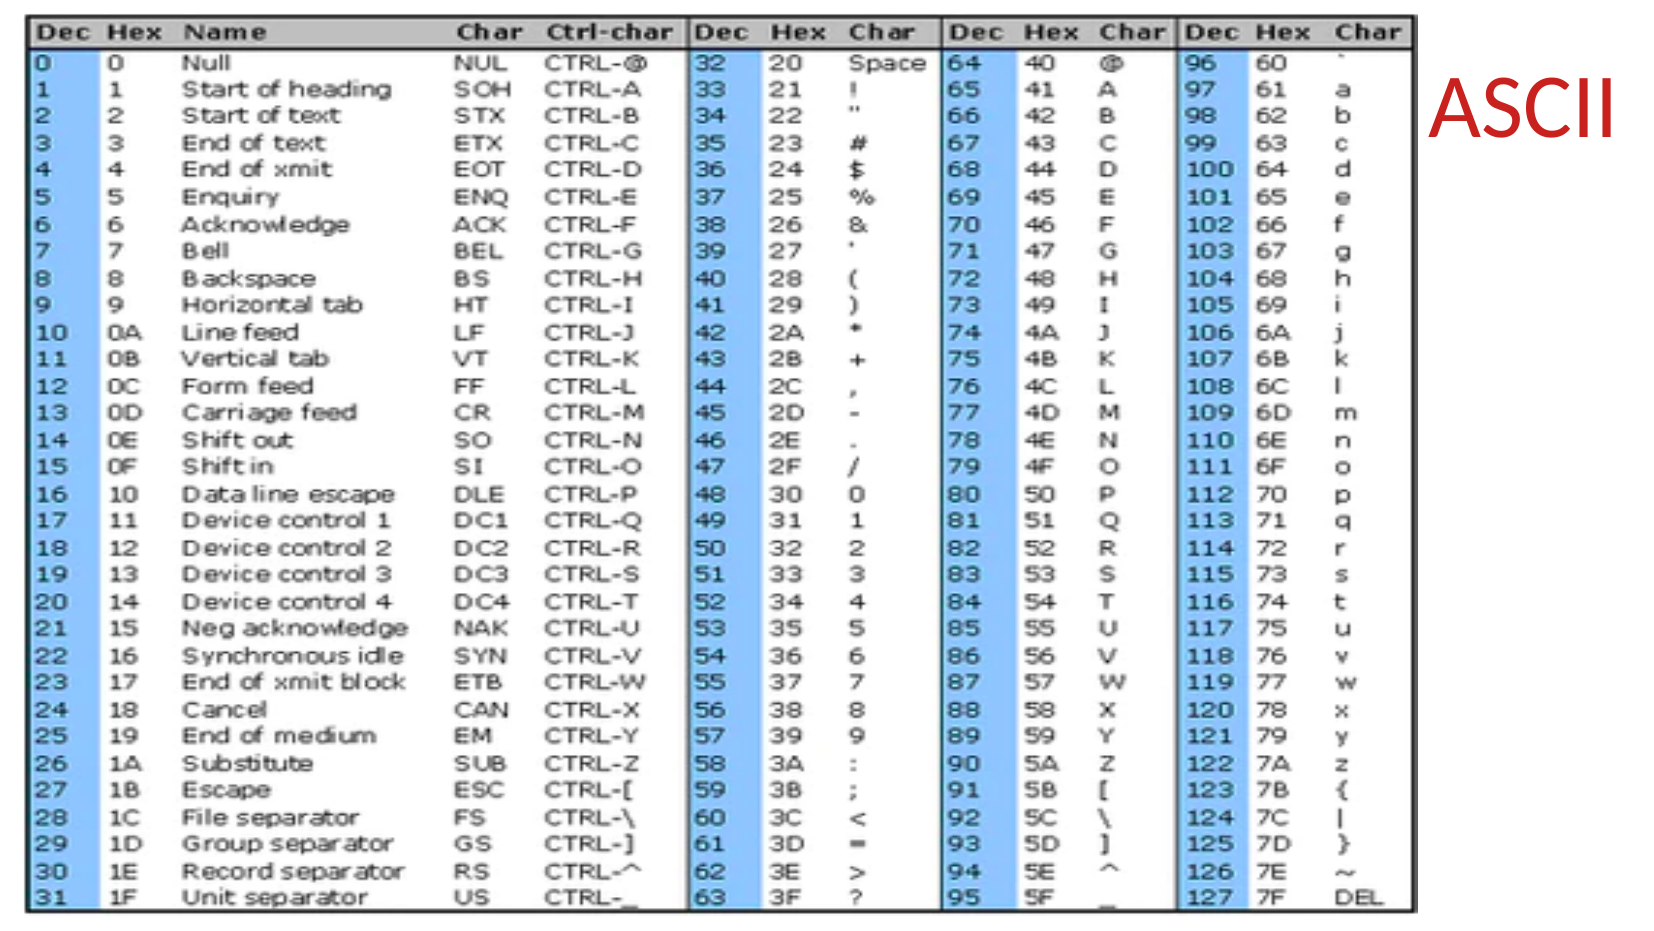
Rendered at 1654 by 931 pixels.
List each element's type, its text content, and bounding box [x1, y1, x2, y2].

picture [23, 13, 1418, 916]
title ASCII [1418, 22, 1630, 207]
